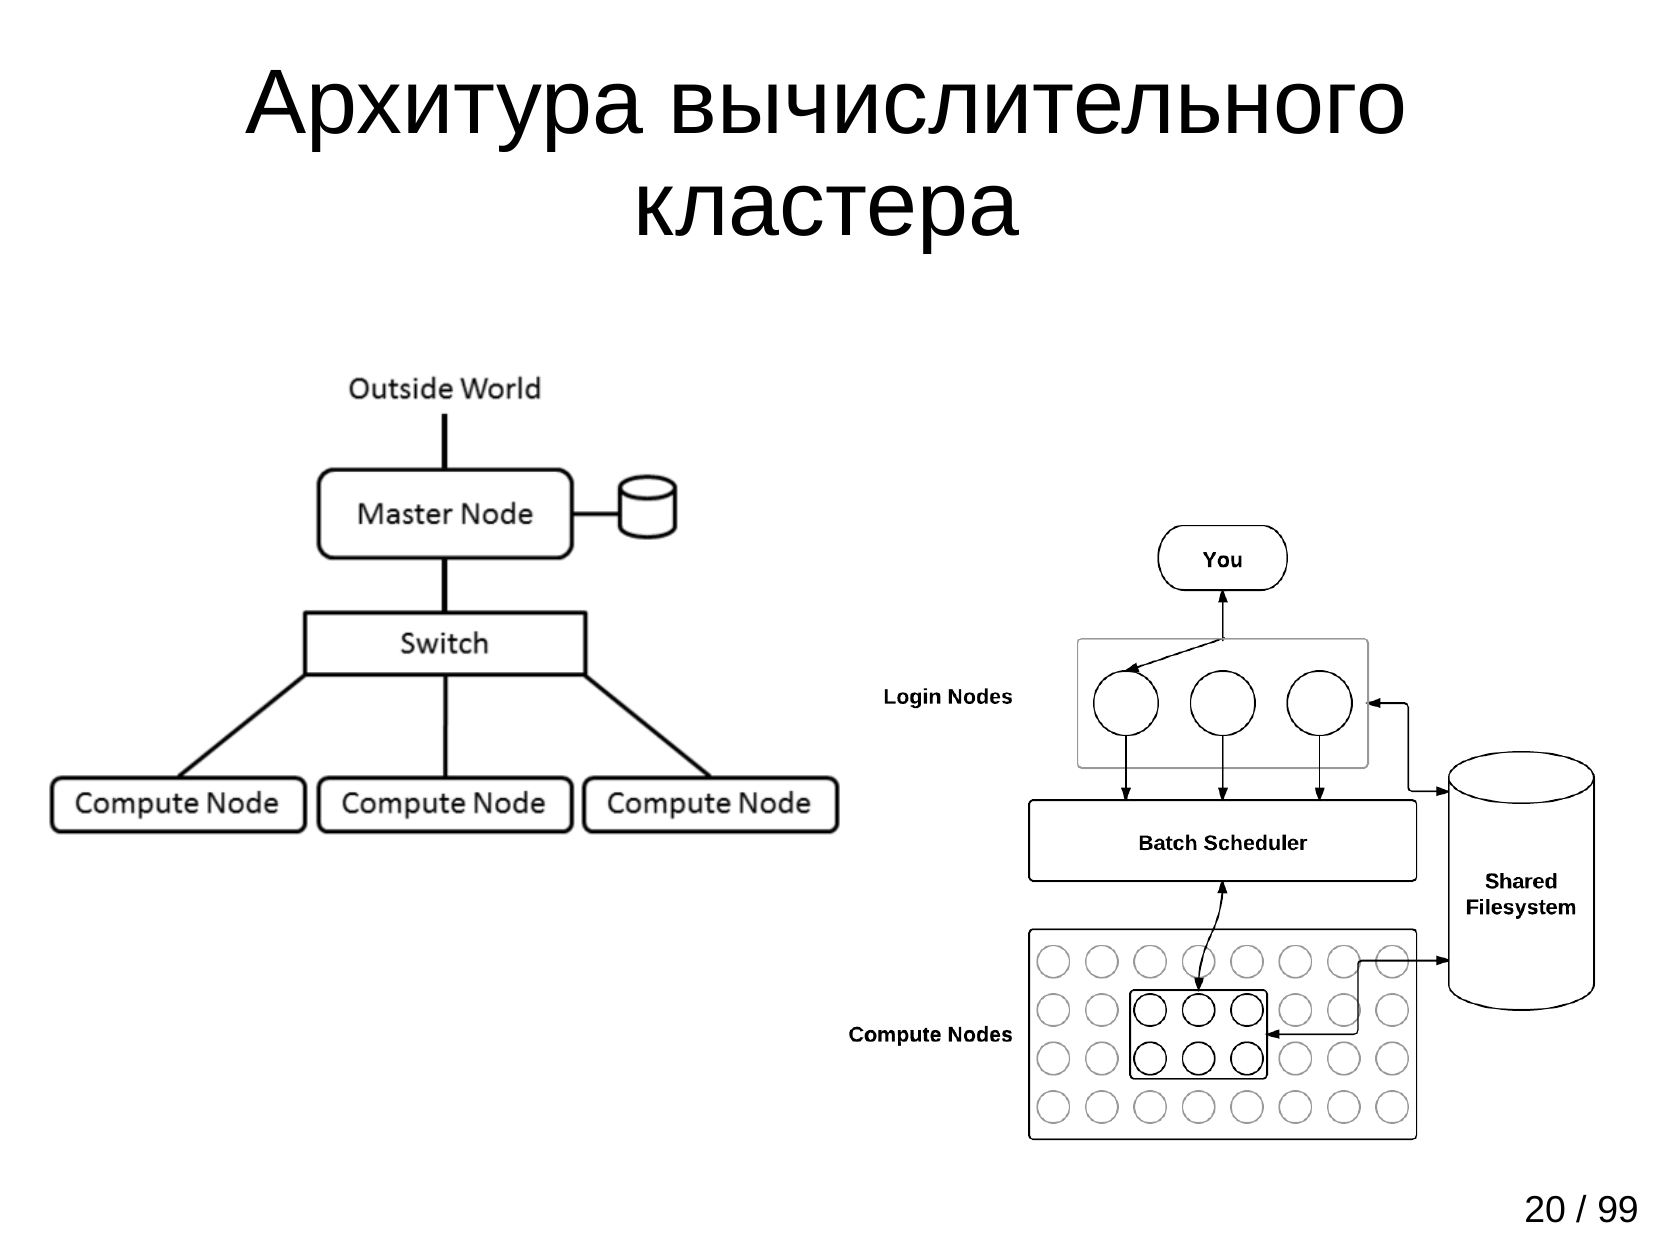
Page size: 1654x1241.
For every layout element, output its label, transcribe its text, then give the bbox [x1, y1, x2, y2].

title Архитура вычислительного кластера [82, 49, 1571, 257]
text_box <number> / 99 [1380, 1181, 1654, 1238]
picture [24, 359, 1654, 1156]
